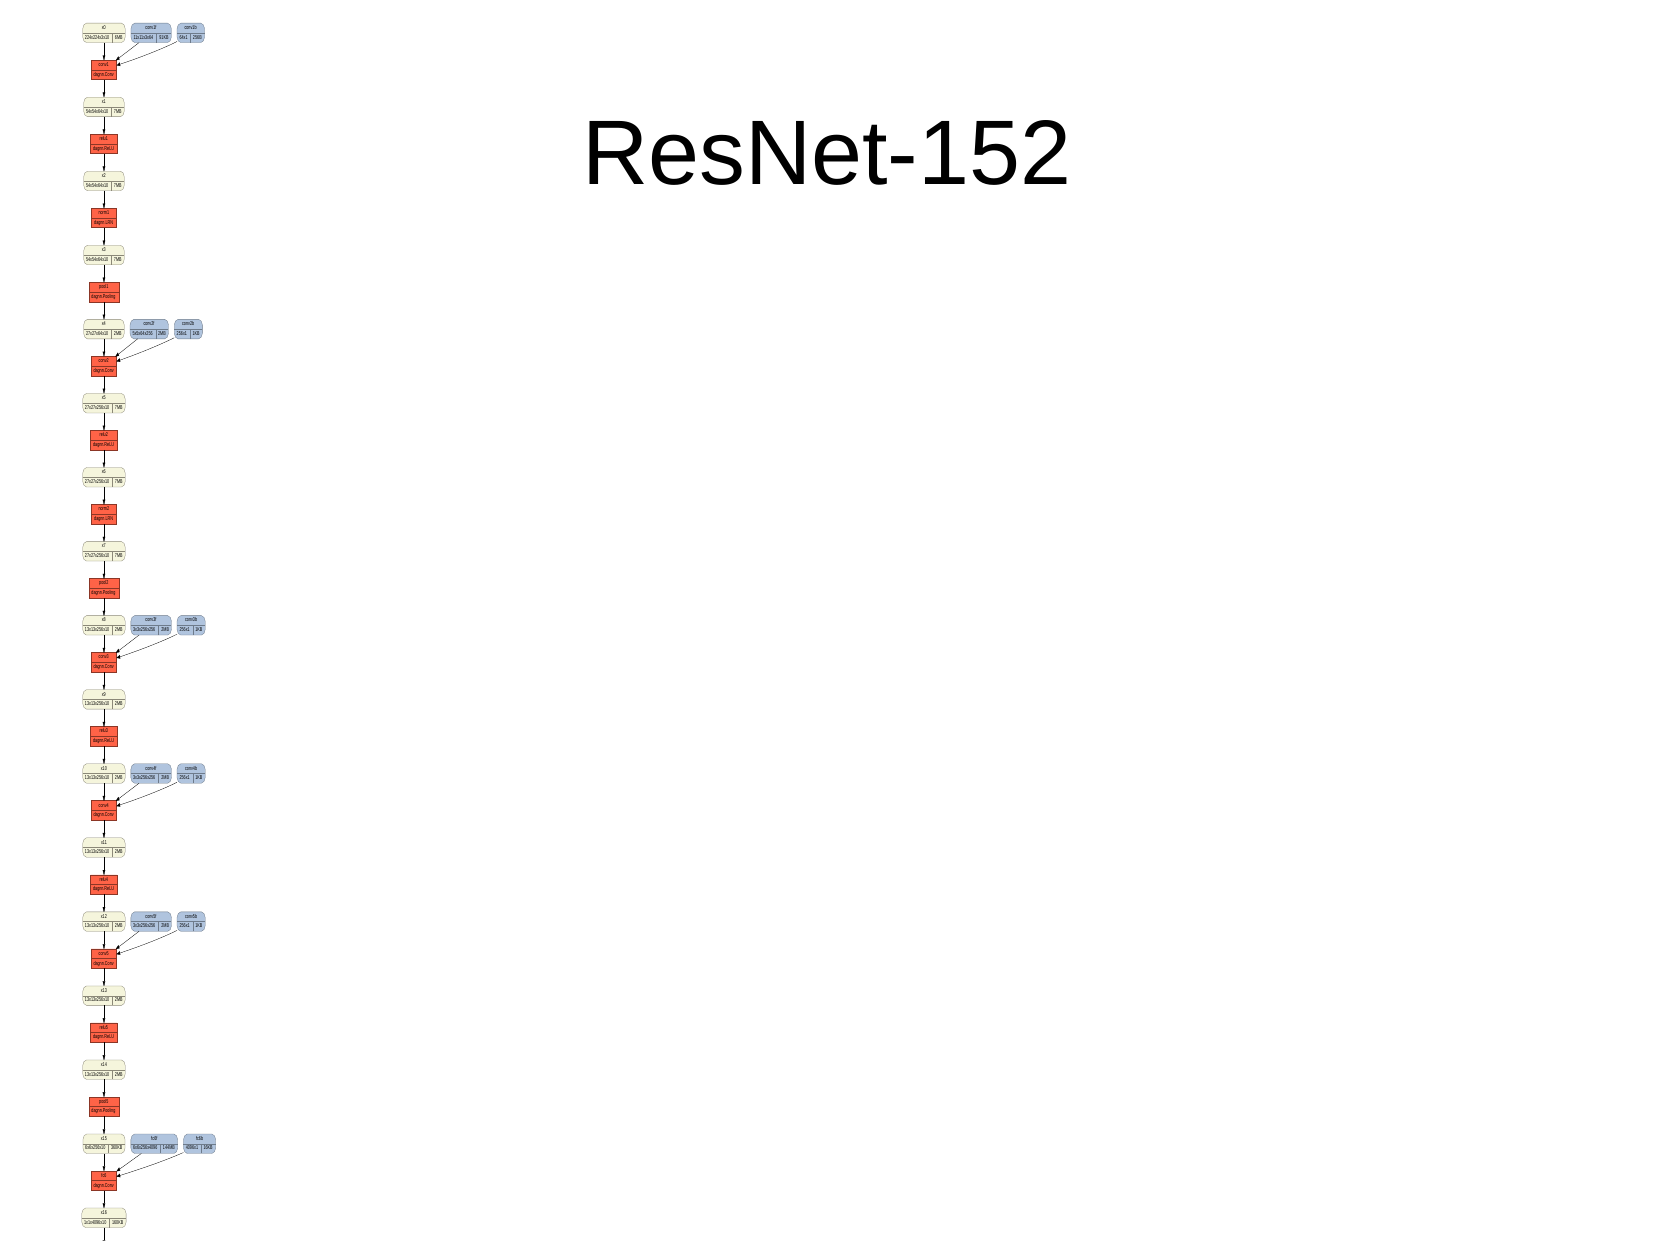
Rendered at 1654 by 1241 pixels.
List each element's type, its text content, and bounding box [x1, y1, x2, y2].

title ResNet-152 [218, 49, 1571, 257]
picture [80, 20, 218, 1241]
